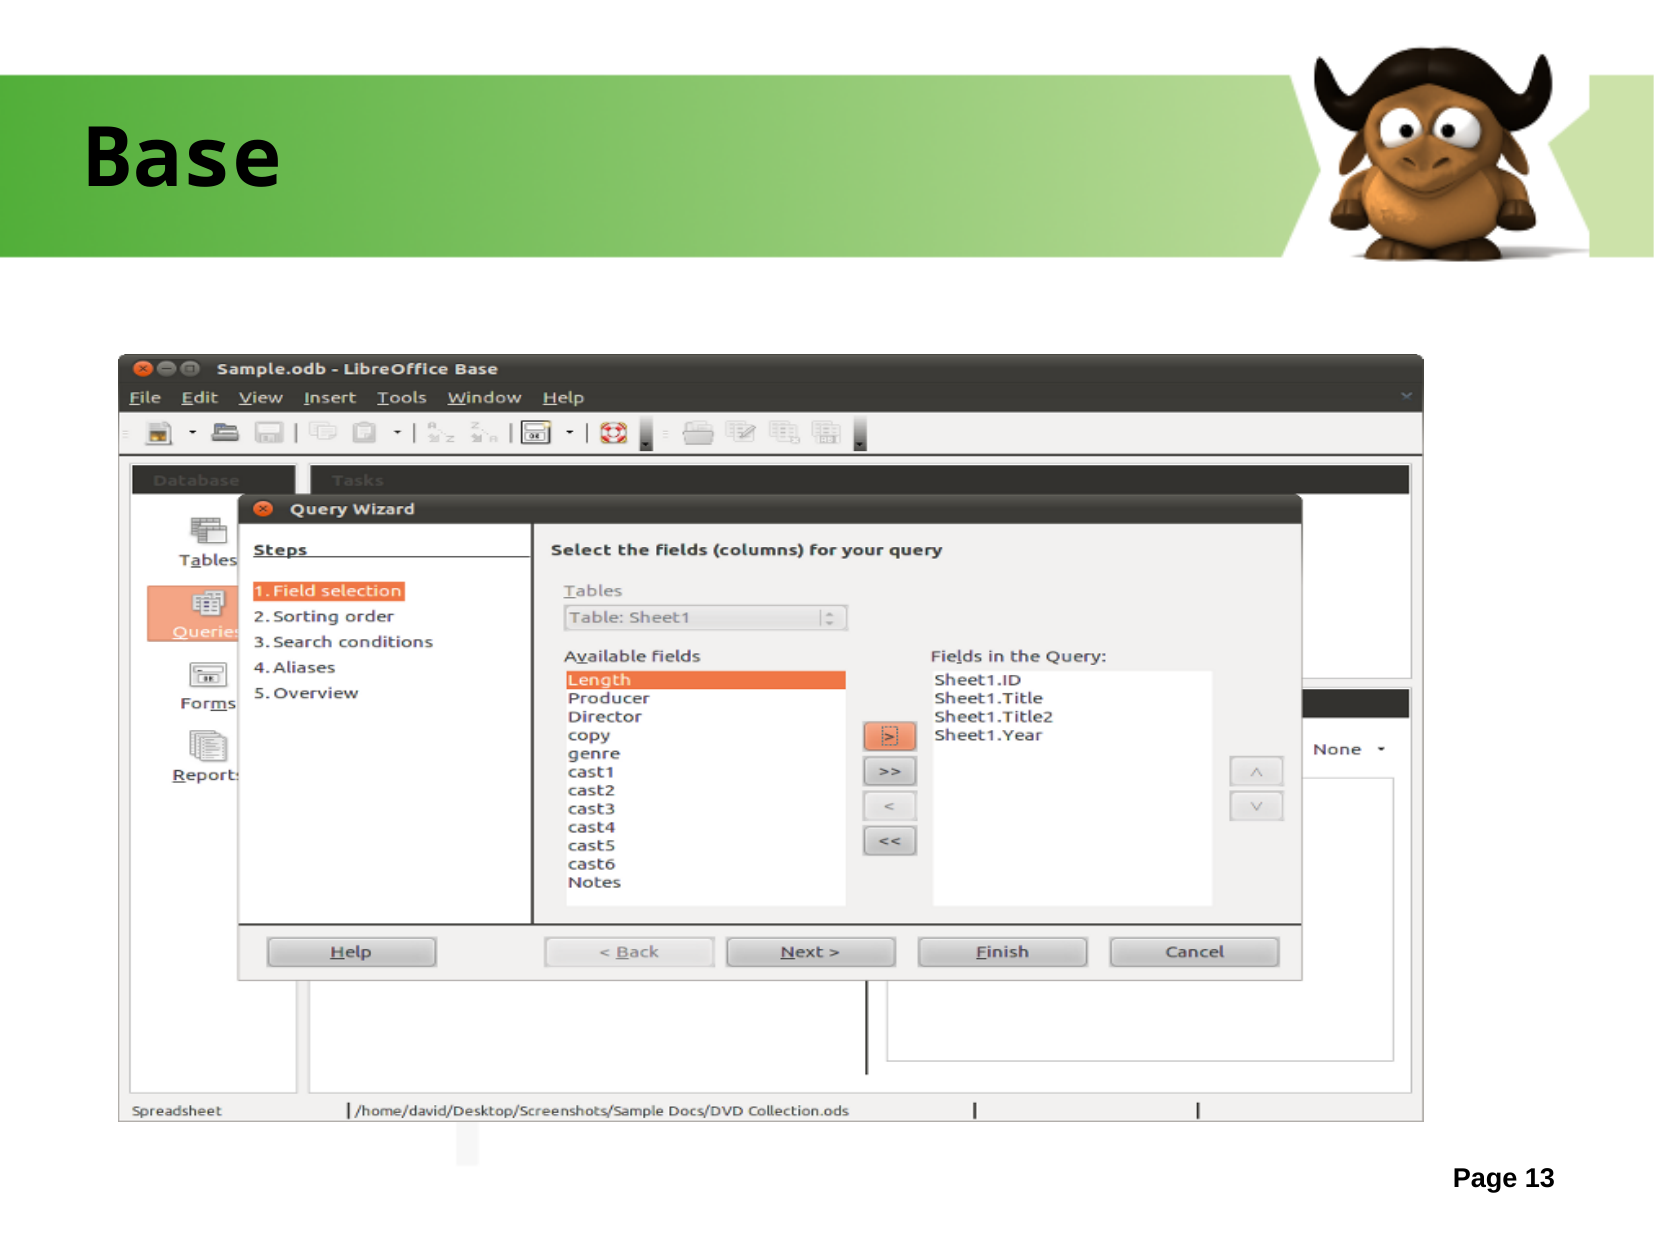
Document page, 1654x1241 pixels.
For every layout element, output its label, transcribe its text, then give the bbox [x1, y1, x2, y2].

title Base [82, 49, 1571, 257]
picture [0, 0, 1654, 1241]
